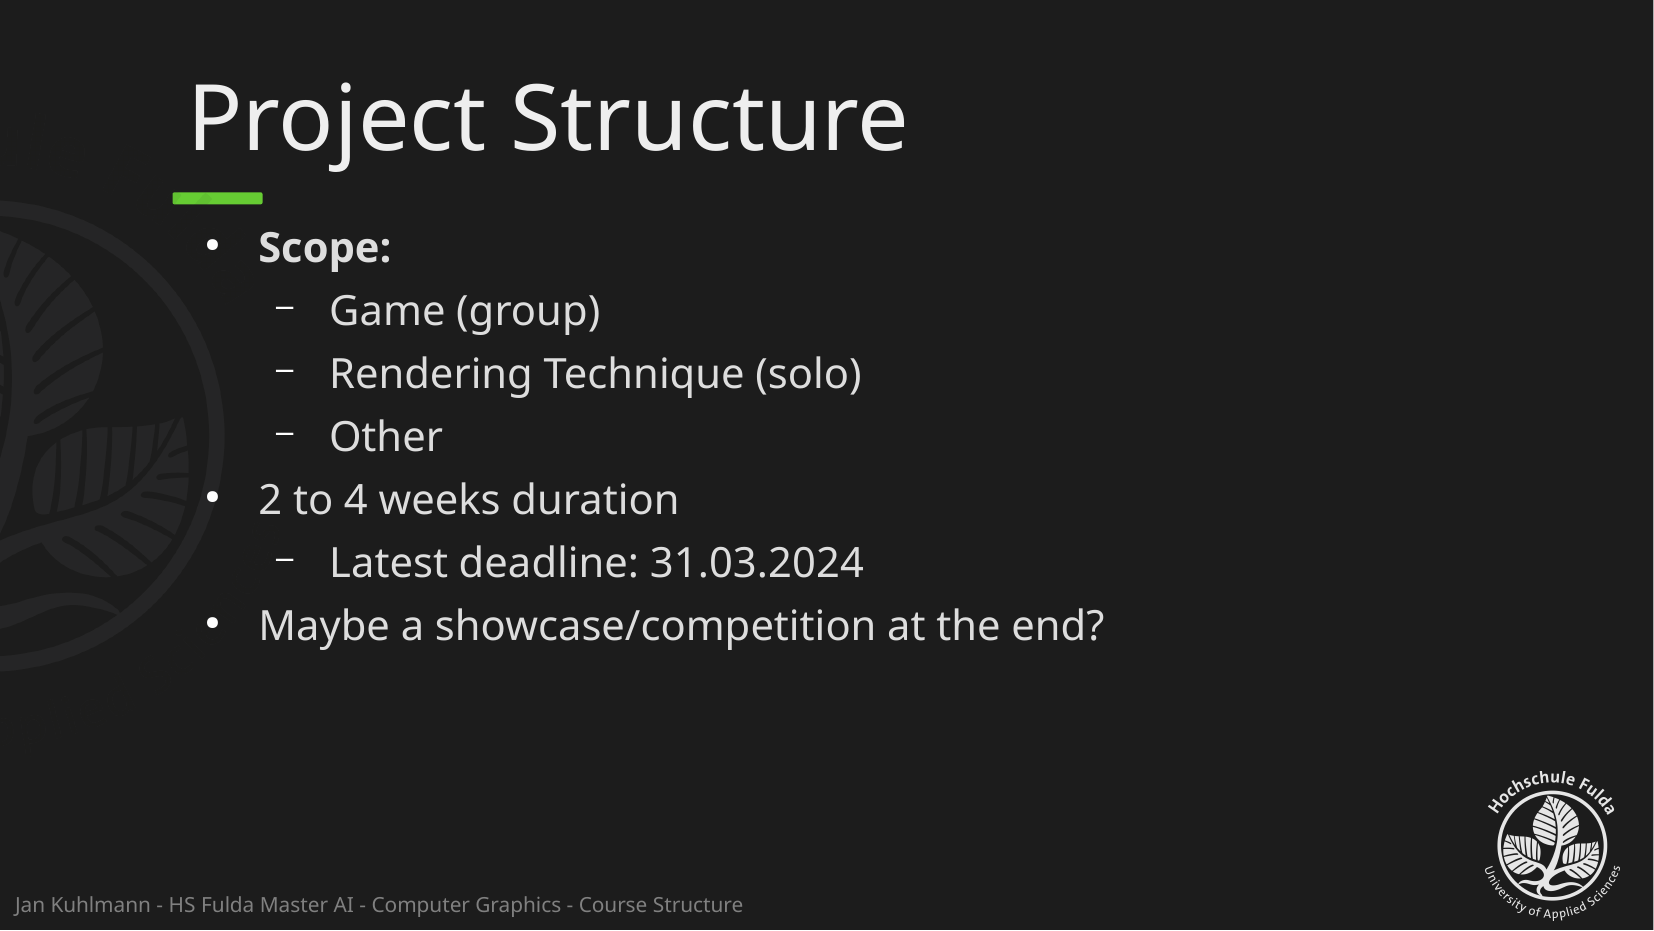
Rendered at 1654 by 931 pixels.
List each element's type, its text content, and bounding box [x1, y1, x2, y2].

list Scope: Game (group) Rendering Technique (solo) Other 2 to 4 weeks duration Latest deadline: 31.03.2024 Maybe a showcase/competition at the end? [187, 217, 1571, 758]
title Project Structure [187, 37, 1571, 193]
picture [1485, 771, 1620, 921]
